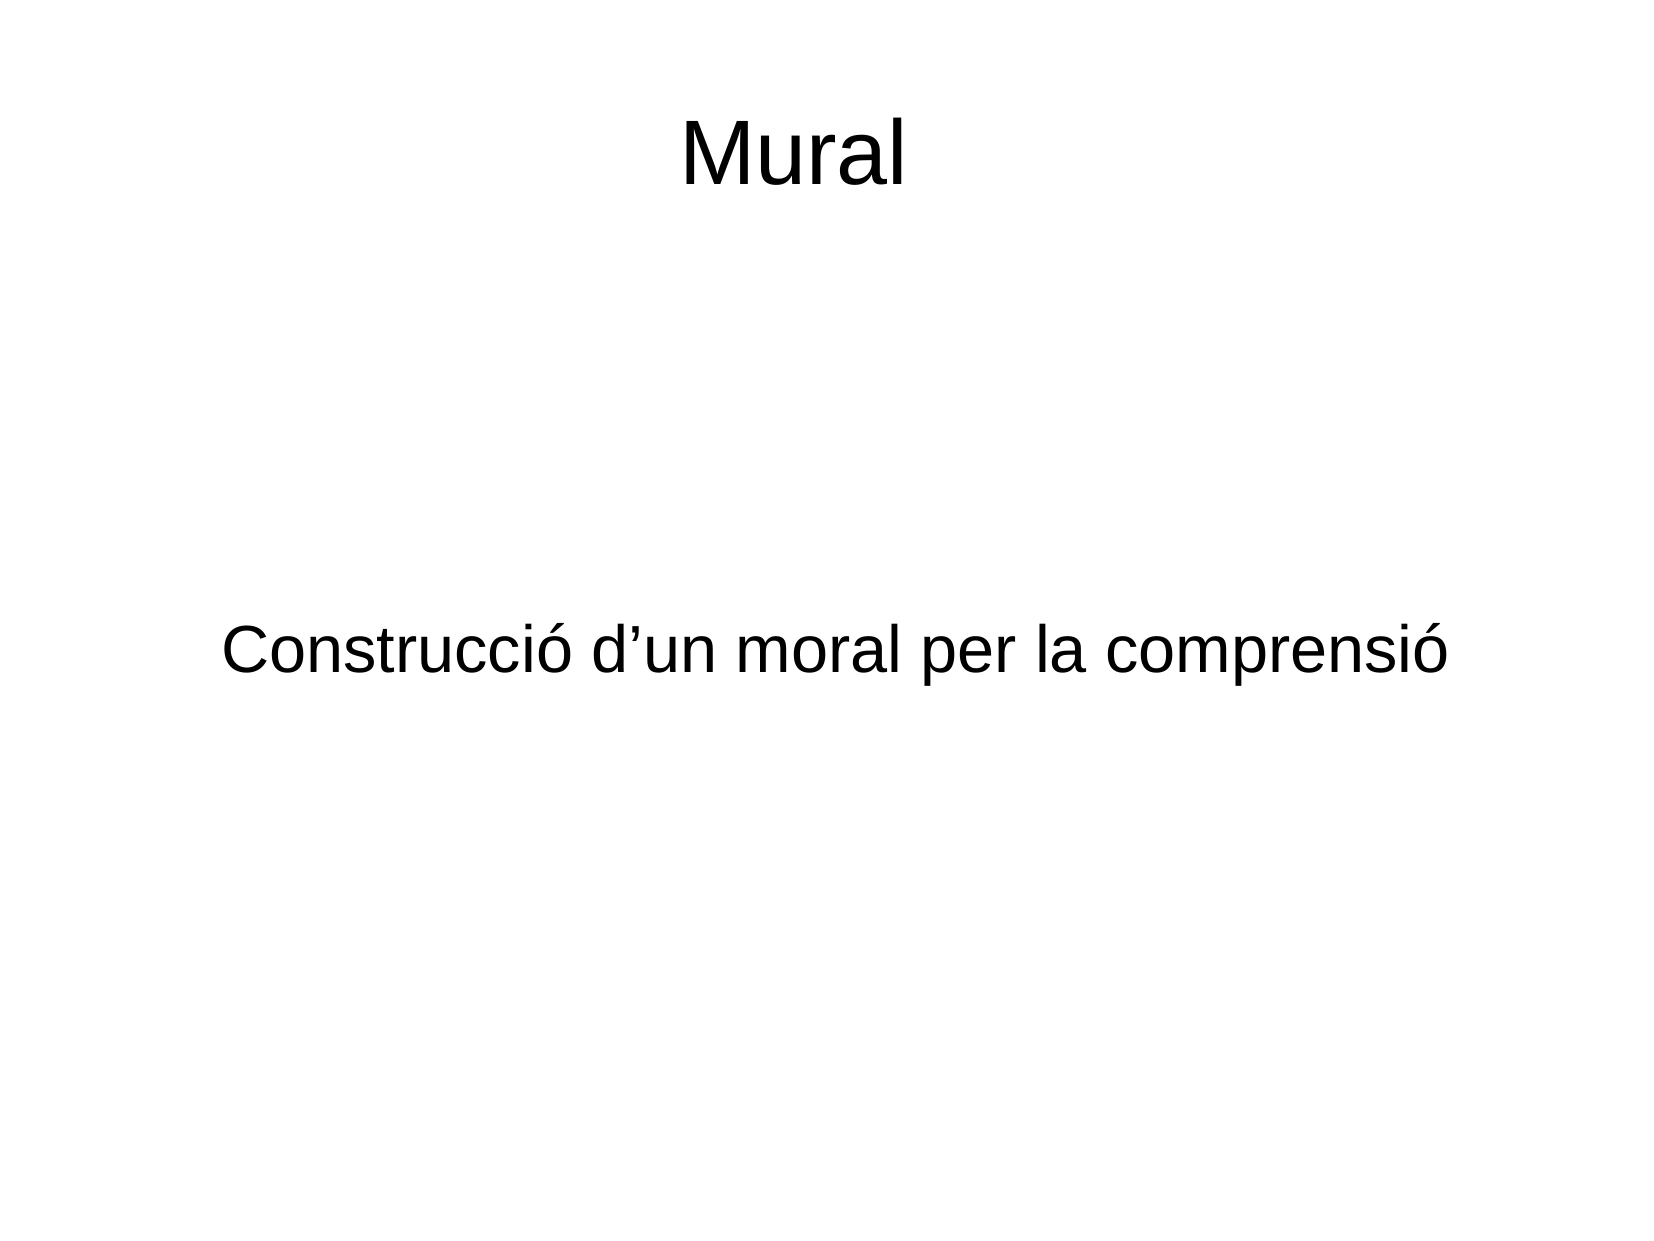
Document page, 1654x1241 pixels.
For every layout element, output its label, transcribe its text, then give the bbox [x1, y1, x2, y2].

title Mural [82, 49, 1571, 257]
subtitle Construcció d’un moral per la comprensió [82, 290, 1571, 1010]
